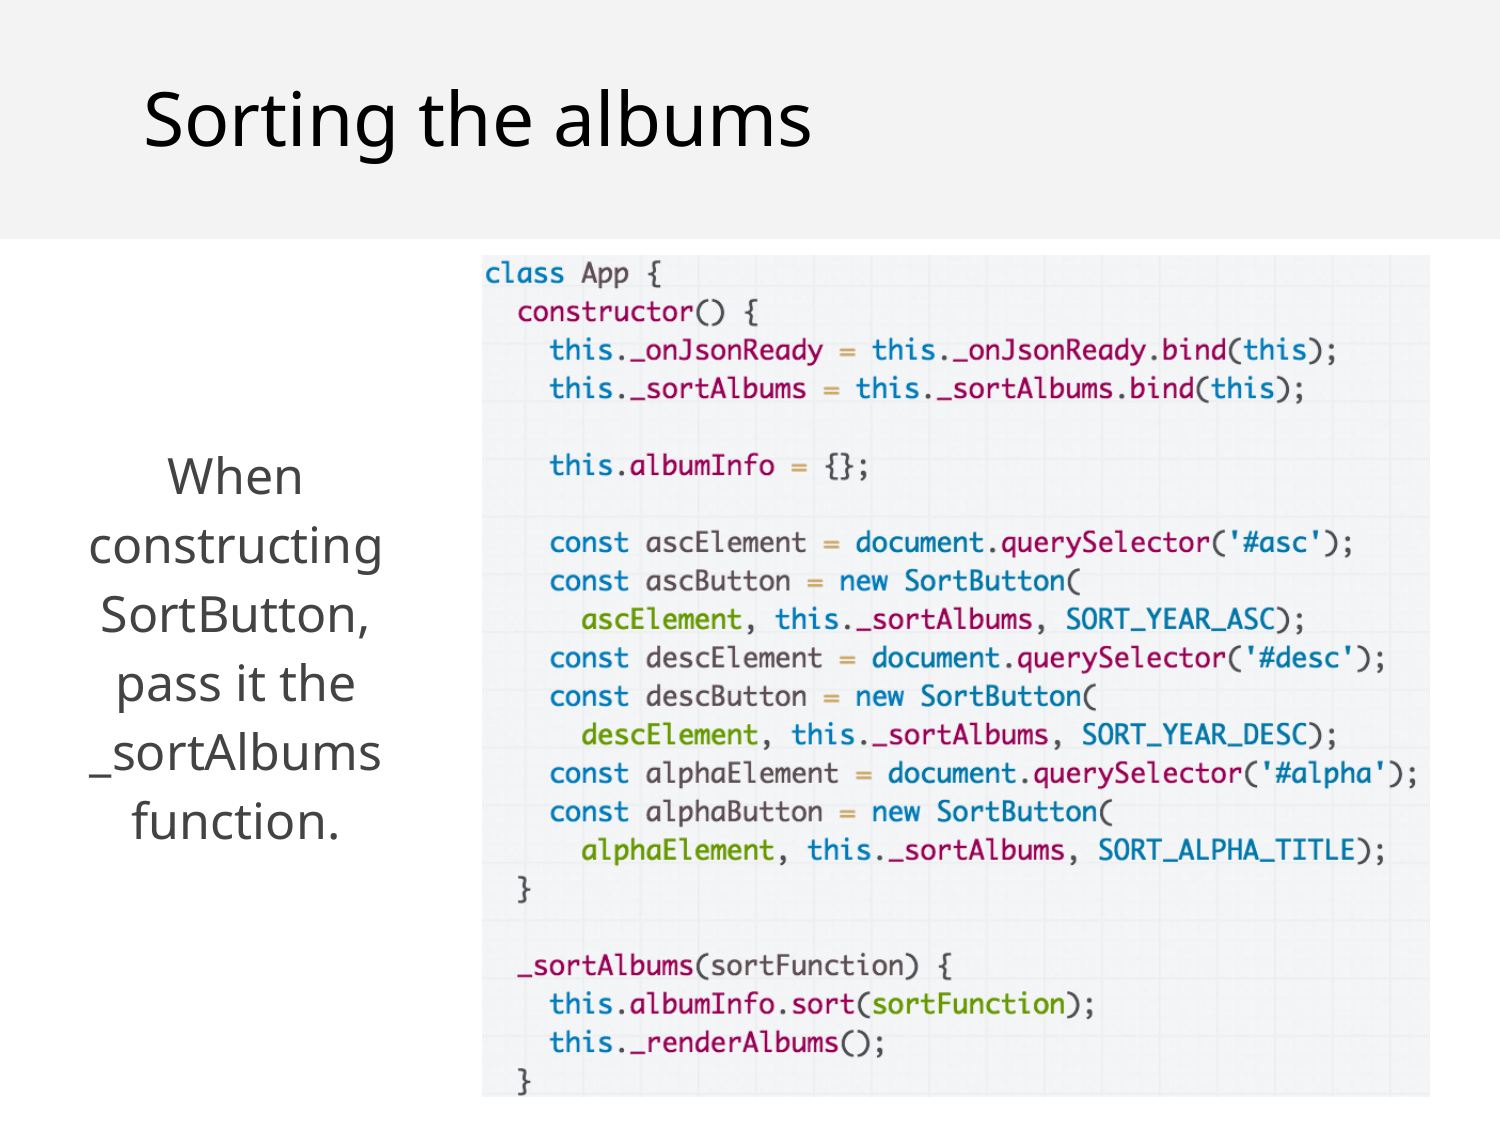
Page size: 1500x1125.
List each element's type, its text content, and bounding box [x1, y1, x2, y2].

list When constructing SortButton, pass it the _sortAlbums function. [32, 420, 441, 1004]
title Sorting the albums [128, 56, 1372, 183]
picture [482, 255, 1430, 1097]
